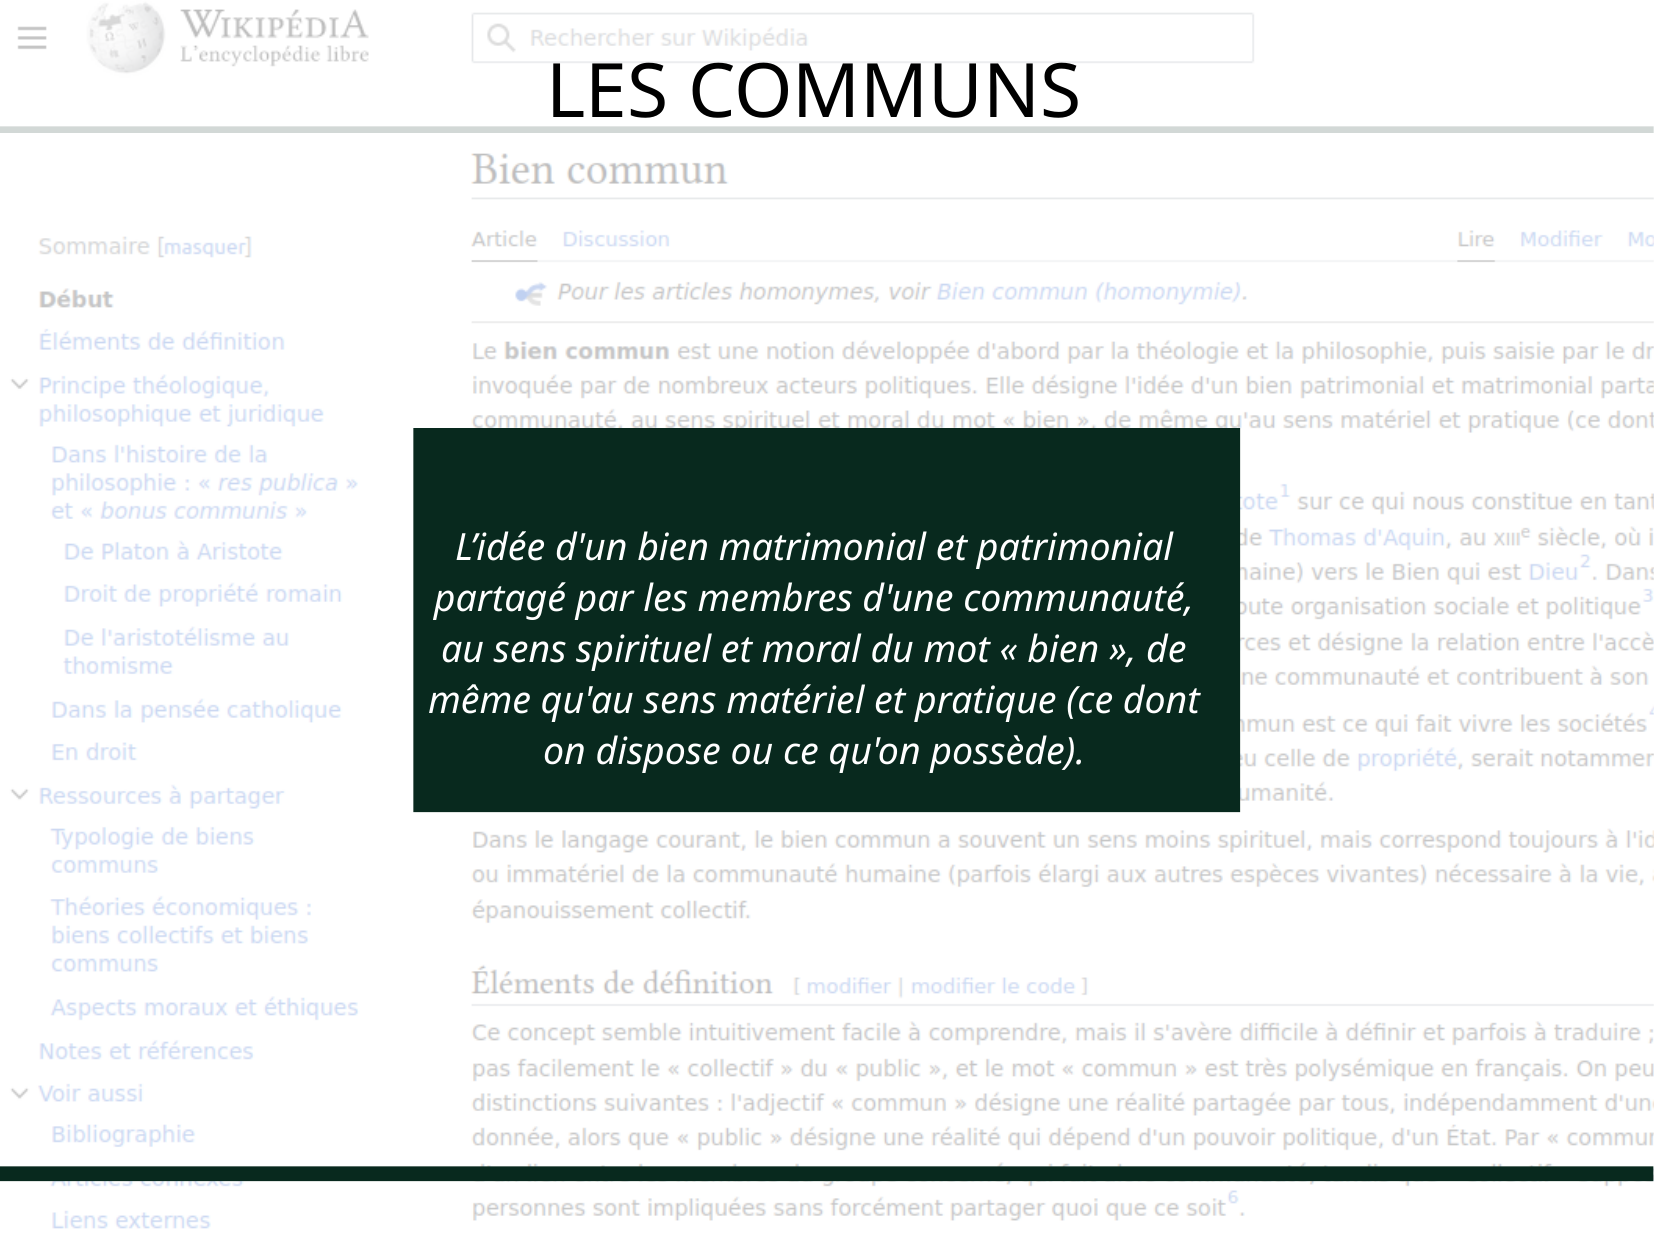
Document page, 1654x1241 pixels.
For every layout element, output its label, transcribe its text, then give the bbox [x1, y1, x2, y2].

text_box LES COMMUNS [532, 29, 1122, 132]
text_box L’idée d'un bien matrimonial et patrimonial partagé par les membres d'une communauté, au sens spirituel et moral du mot « bien », de même qu'au sens matériel et pratique (ce dont on dispose ou ce qu'on possède). [413, 513, 1241, 739]
text_box [0, 0, 1654, 1241]
